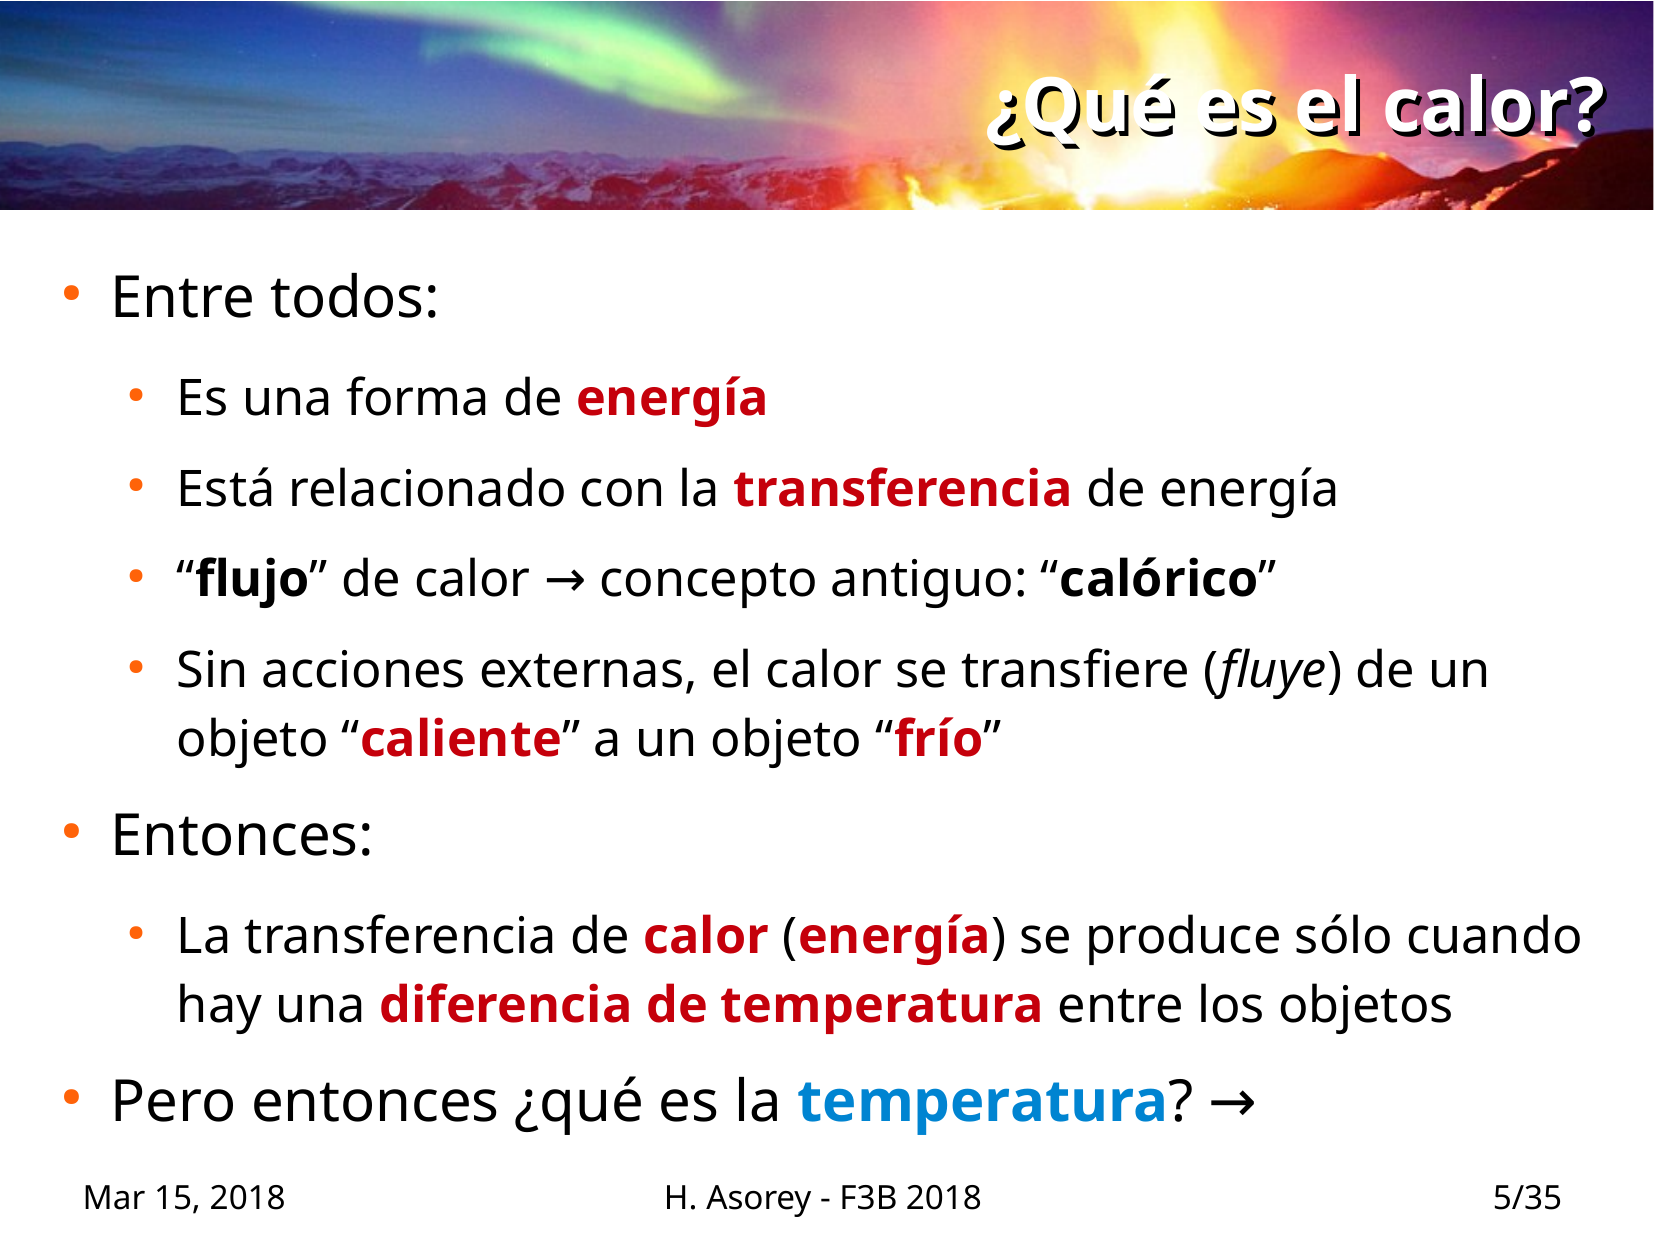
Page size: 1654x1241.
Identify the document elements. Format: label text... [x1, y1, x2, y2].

title ¿Qué es el calor? [45, 15, 1606, 191]
list Entre todos: Es una forma de energía Está relacionado con la transferencia de energía “flujo” de calor → concepto antiguo: “calórico” Sin acciones externas, el calor se transfiere (fluye) de un objeto “caliente” a un objeto “frío” Entonces: La transferencia de calor (energía) se produce sólo cuando hay una diferencia de temperatura entre los objetos Pero entonces ¿qué es la temperatura? → [45, 255, 1606, 1156]
picture [0, 1, 1654, 210]
